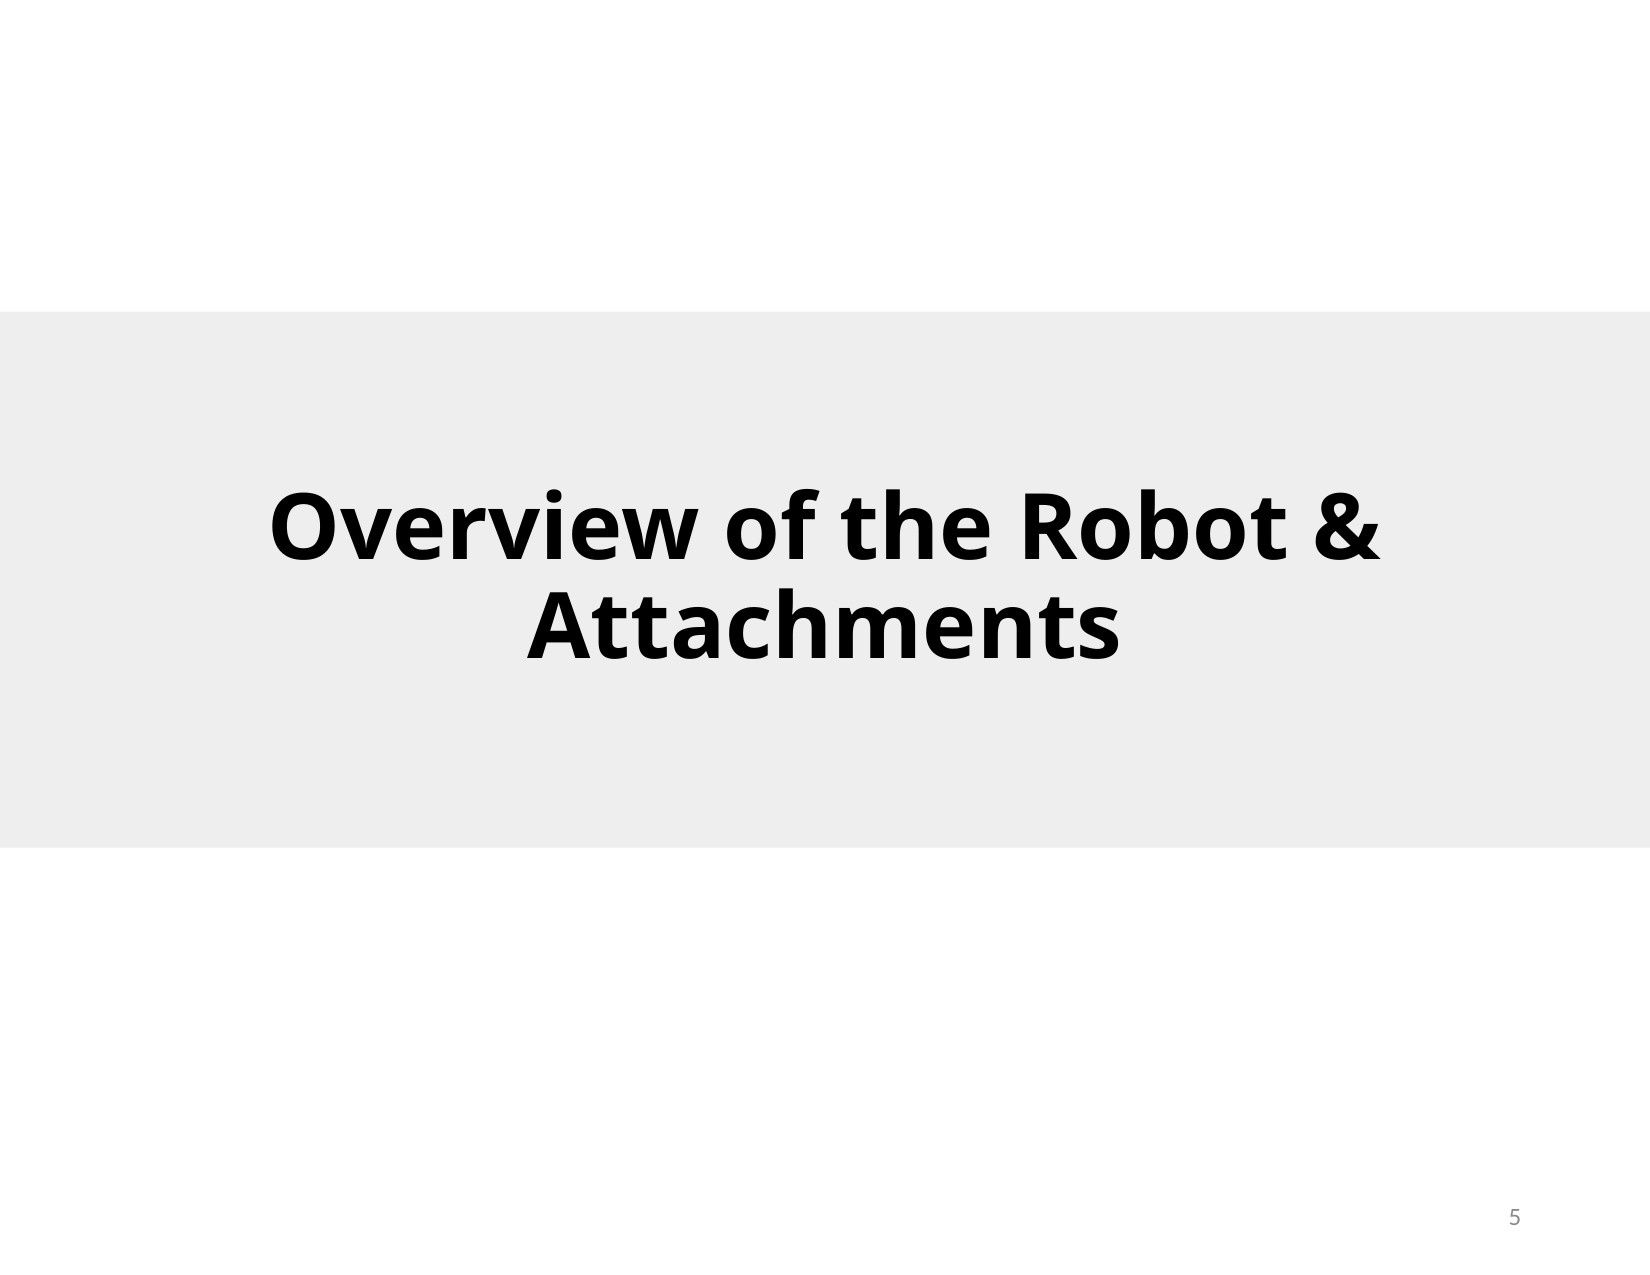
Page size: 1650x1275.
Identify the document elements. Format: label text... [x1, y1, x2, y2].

title Overview of the Robot & Attachments [0, 311, 1650, 848]
